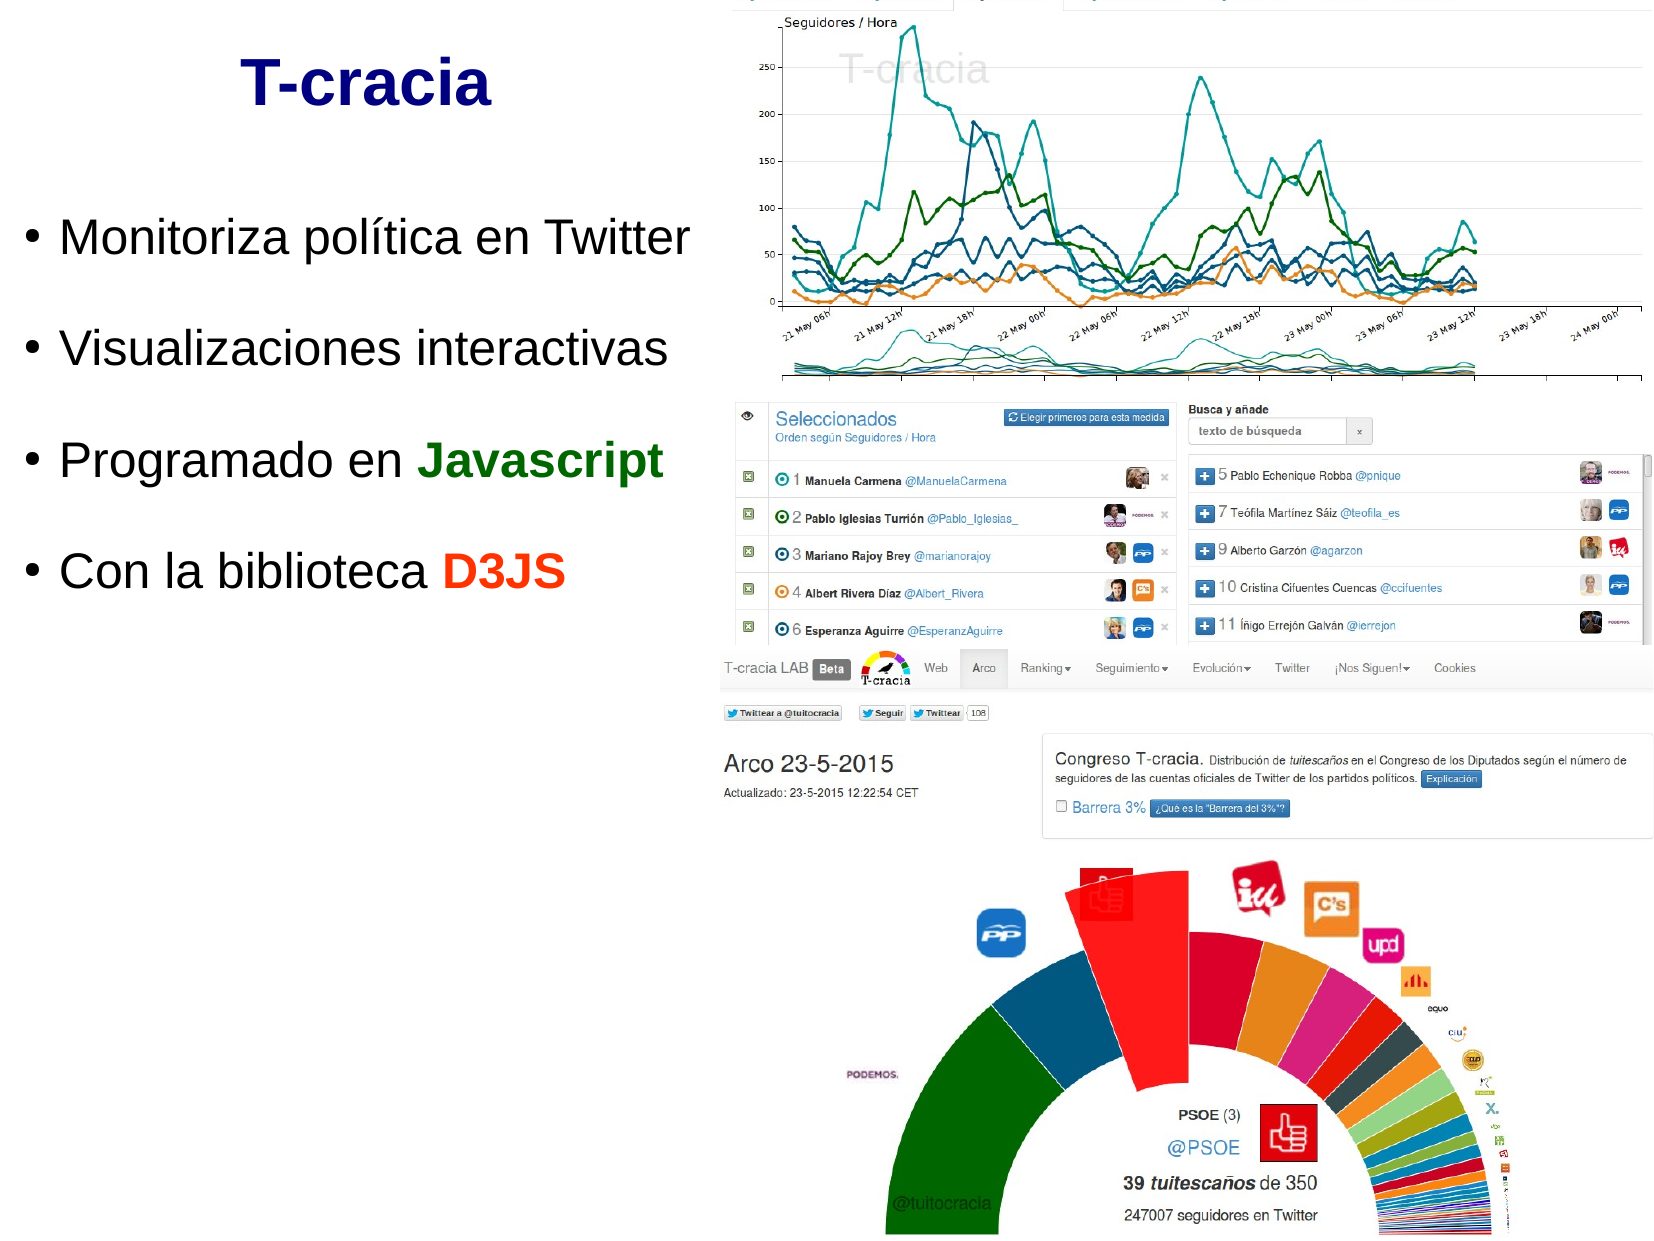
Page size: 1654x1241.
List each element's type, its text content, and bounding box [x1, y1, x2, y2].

text_box Monitoriza política en Twitter Visualizaciones interactivas Programado en Javascript Con la biblioteca D3JS [23, 91, 1146, 662]
text_box T-cracia [35, 23, 697, 91]
picture [720, 649, 1654, 1241]
picture [732, 0, 1652, 645]
